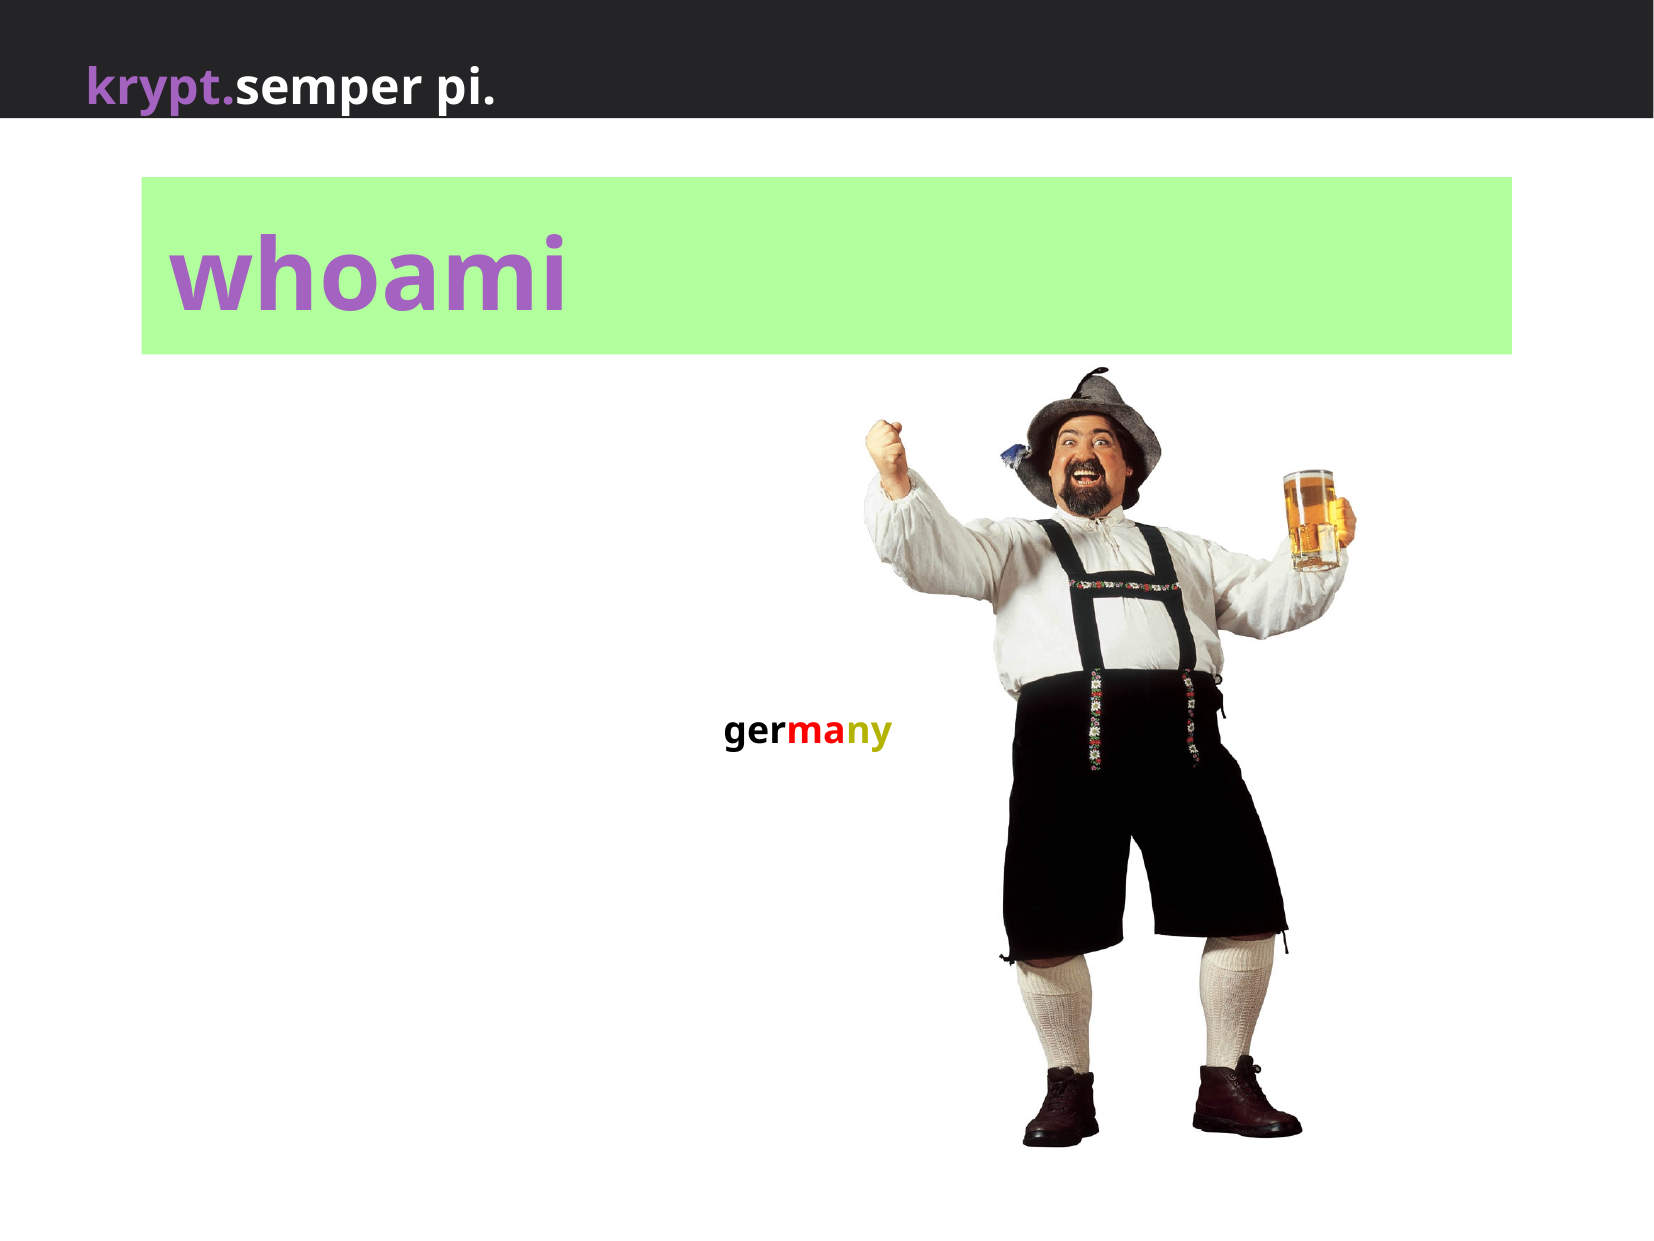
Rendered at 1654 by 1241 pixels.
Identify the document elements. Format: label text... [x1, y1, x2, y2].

picture [850, 1087, 1371, 1158]
picture [850, 355, 1371, 531]
text_box [0, 0, 1654, 119]
text_box [165, 531, 1441, 1087]
text_box [141, 177, 1512, 355]
text_box krypt.semper pi. [70, 43, 544, 119]
text_box whoami [153, 195, 981, 331]
